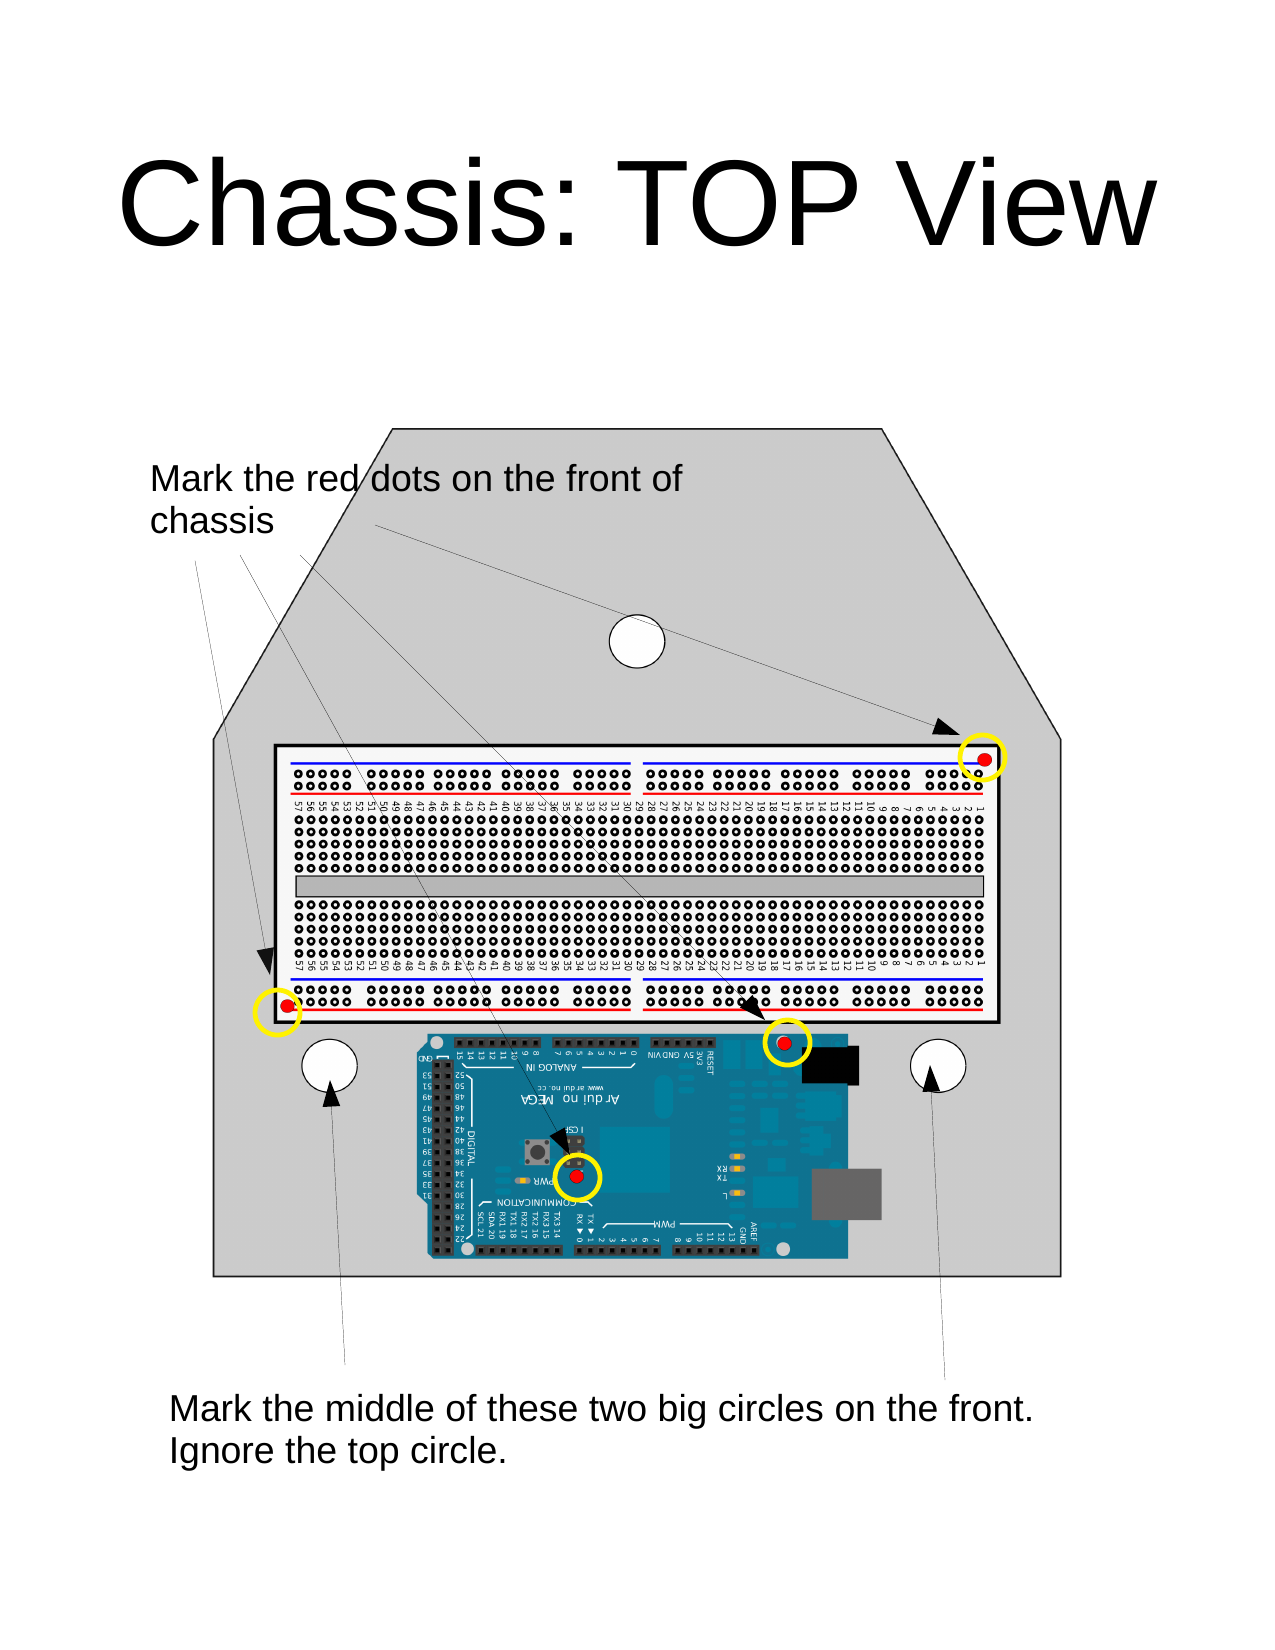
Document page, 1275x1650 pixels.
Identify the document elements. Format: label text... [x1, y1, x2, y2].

picture [147, 385, 1128, 1343]
picture [558, 1158, 597, 1197]
text_box Mark the red dots on the front of chassis [134, 450, 826, 561]
text_box Mark the middle of these two big circles on the front. Ignore the top circle. [154, 1380, 1066, 1516]
title Chassis: TOP View [63, 65, 1212, 342]
